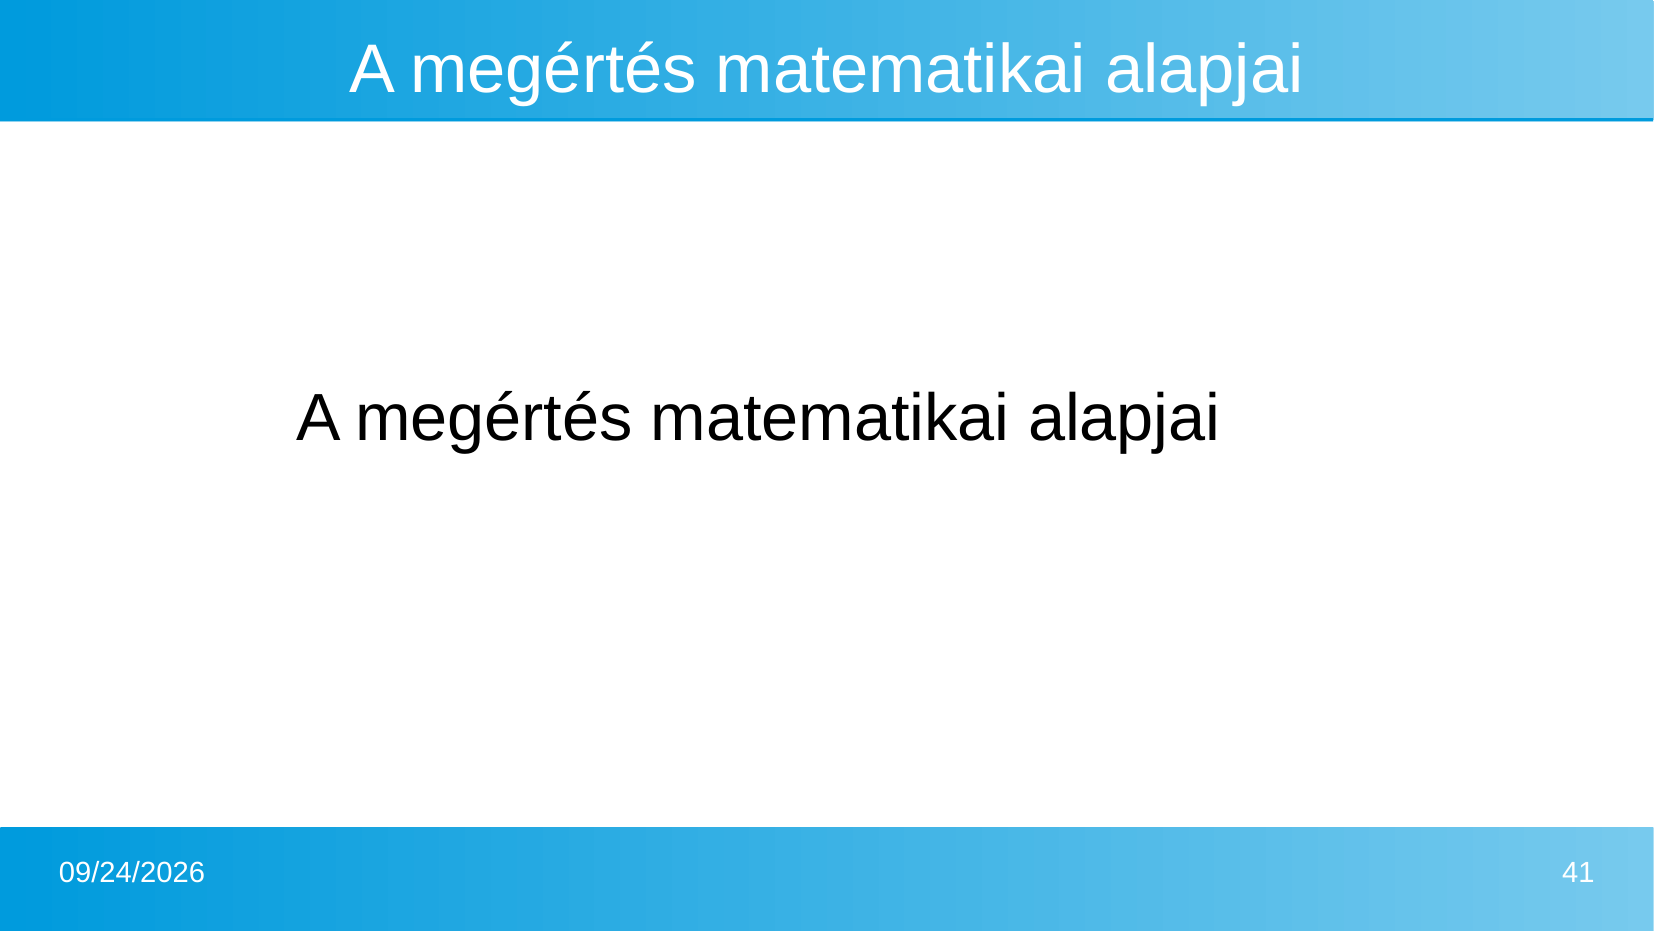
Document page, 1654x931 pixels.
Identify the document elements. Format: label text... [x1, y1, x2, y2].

text_box A megértés matematikai alapjai [281, 372, 1292, 510]
title A megértés matematikai alapjai [59, 29, 1595, 108]
